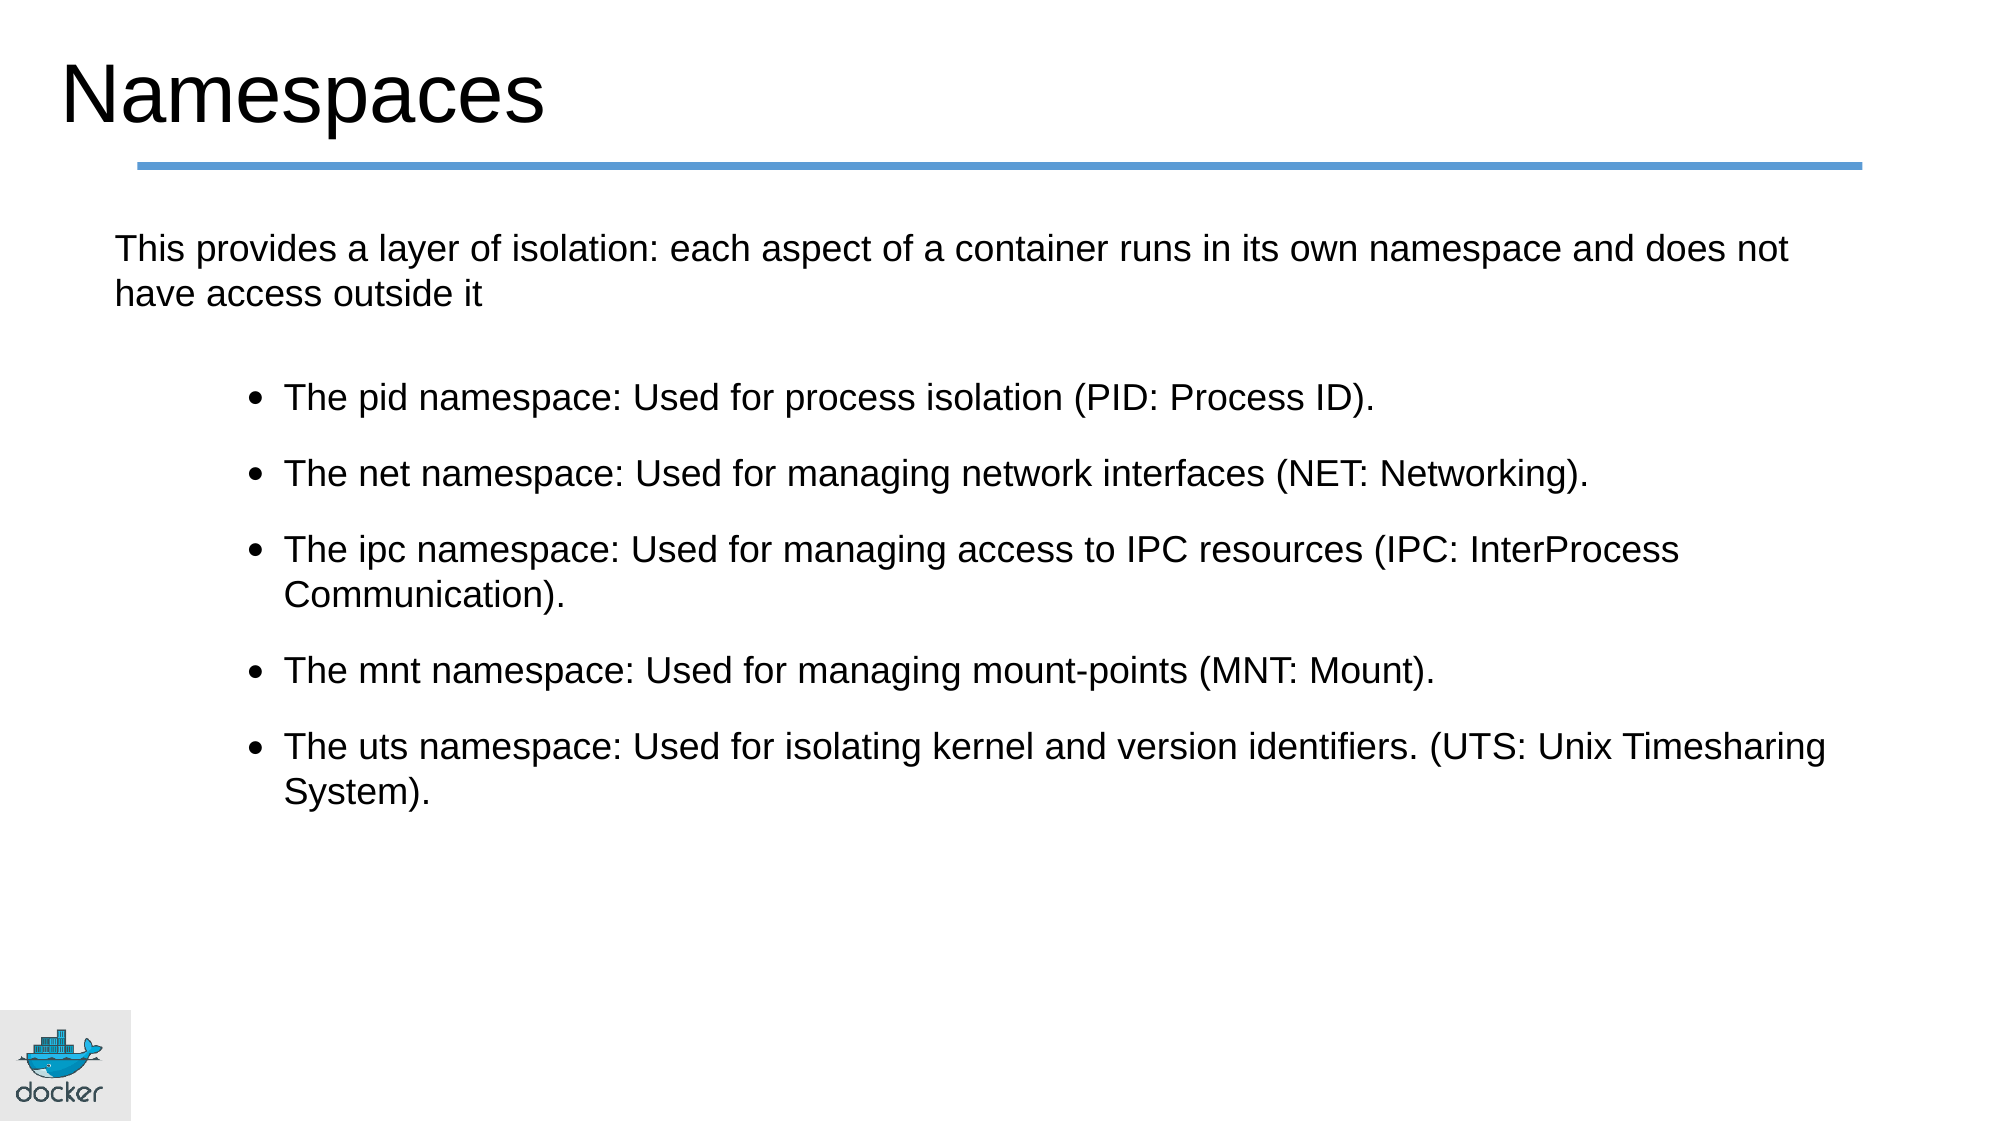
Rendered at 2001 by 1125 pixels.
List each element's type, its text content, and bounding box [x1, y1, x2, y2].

picture [0, 1010, 131, 1121]
text_box This provides a layer of isolation: each aspect of a container runs in its own namespace and does not have access outside it [99, 217, 1860, 367]
text_box The pid namespace: Used for process isolation (PID: Process ID). The net namespace: Used for managing network interfaces (NET: Networking). The ipc namespace: Used for managing access to IPC resources (IPC: InterProcess Communication). The mnt namespace: Used for managing mount-points (MNT: Mount). The uts namespace: Used for isolating kernel and version identifiers. (UTS: Unix Timesharing System). [233, 365, 1974, 872]
text_box Namespaces [45, 31, 733, 147]
